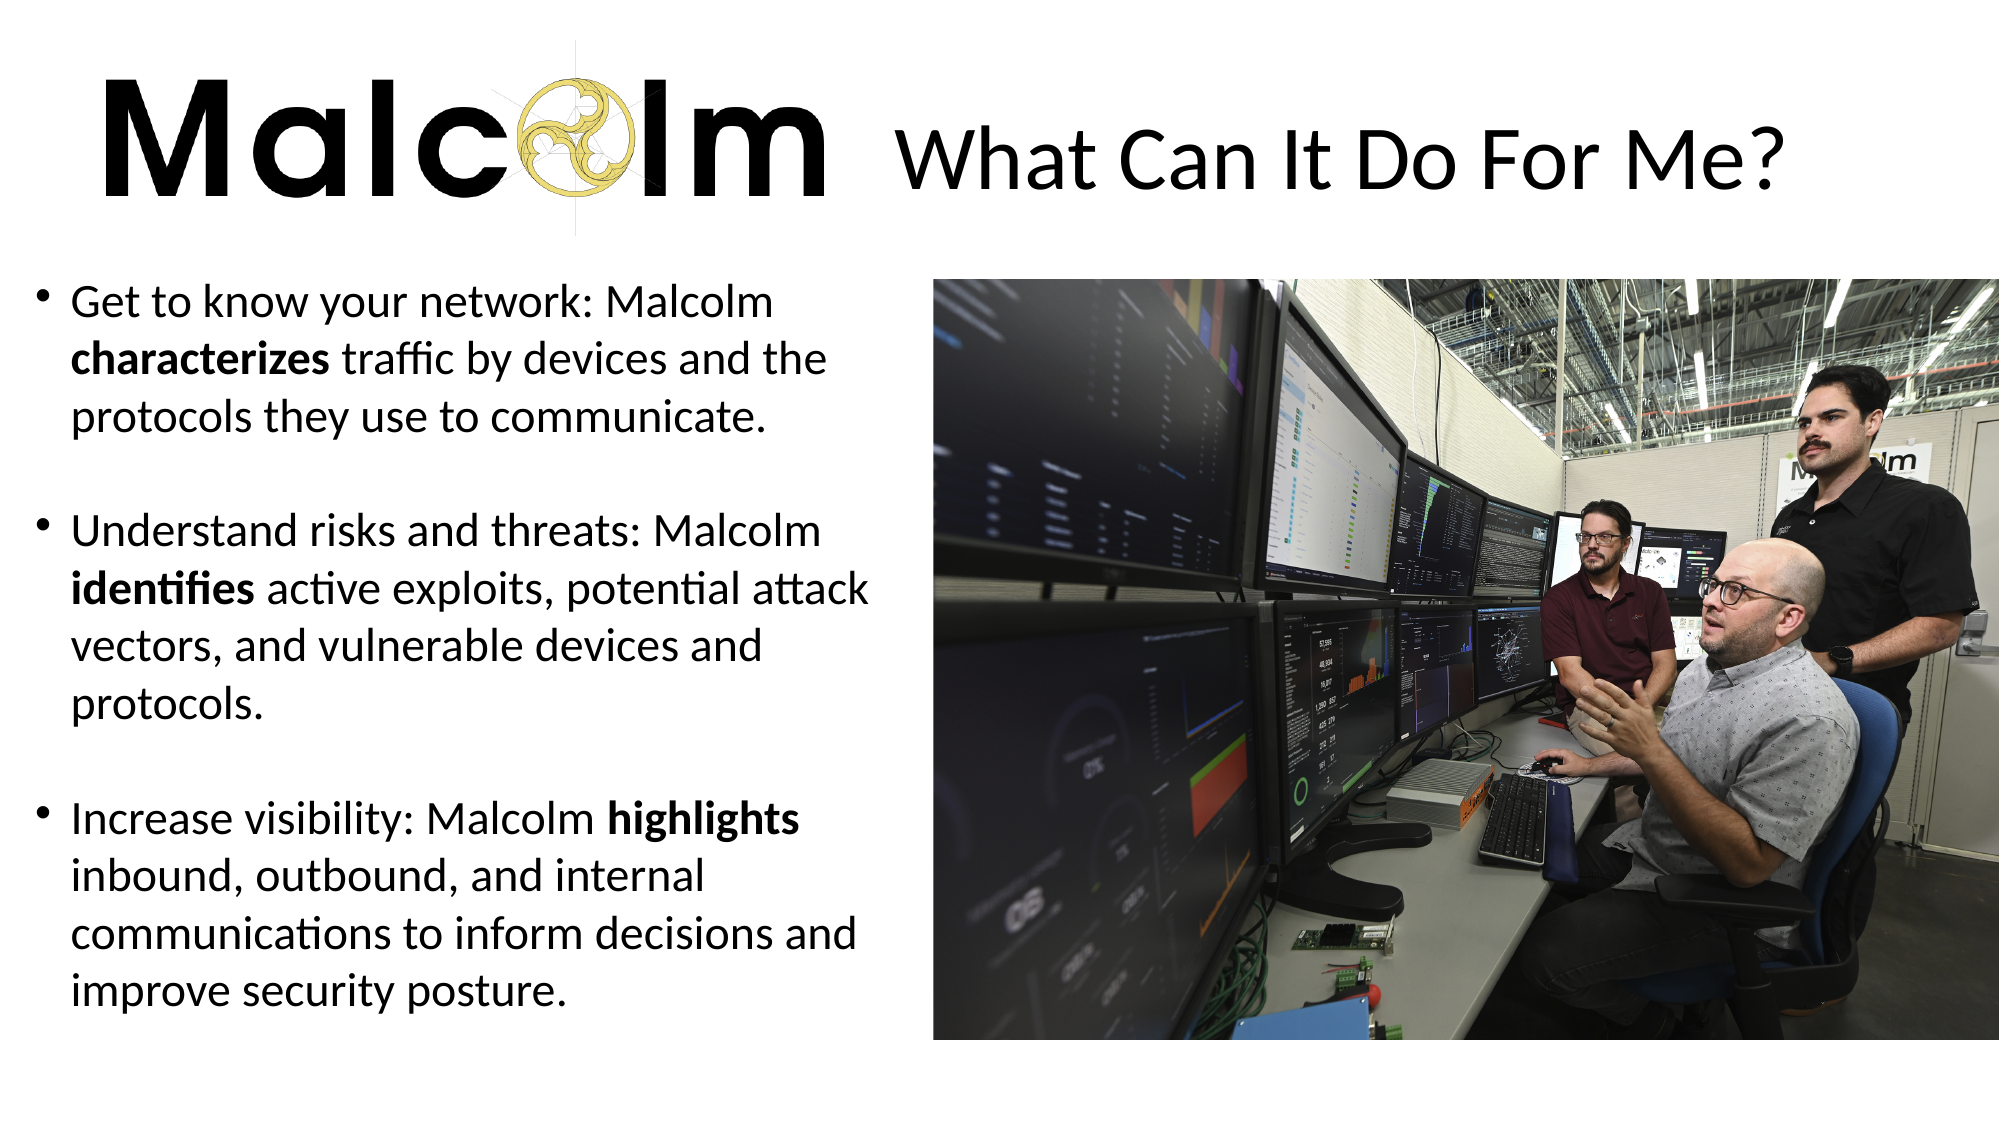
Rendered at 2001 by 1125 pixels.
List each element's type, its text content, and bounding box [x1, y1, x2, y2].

text_box Get to know your network: Malcolm characterizes traffic by devices and the protocols they use to communicate. Understand risks and threats: Malcolm identifies active exploits, potential attack vectors, and vulnerable devices and protocols. Increase visibility: Malcolm highlights inbound, outbound, and internal communications to inform decisions and improve security posture. [20, 261, 899, 1040]
picture [933, 279, 1999, 1040]
title What Can It Do For Me? [879, 101, 1859, 218]
picture [106, 40, 824, 236]
